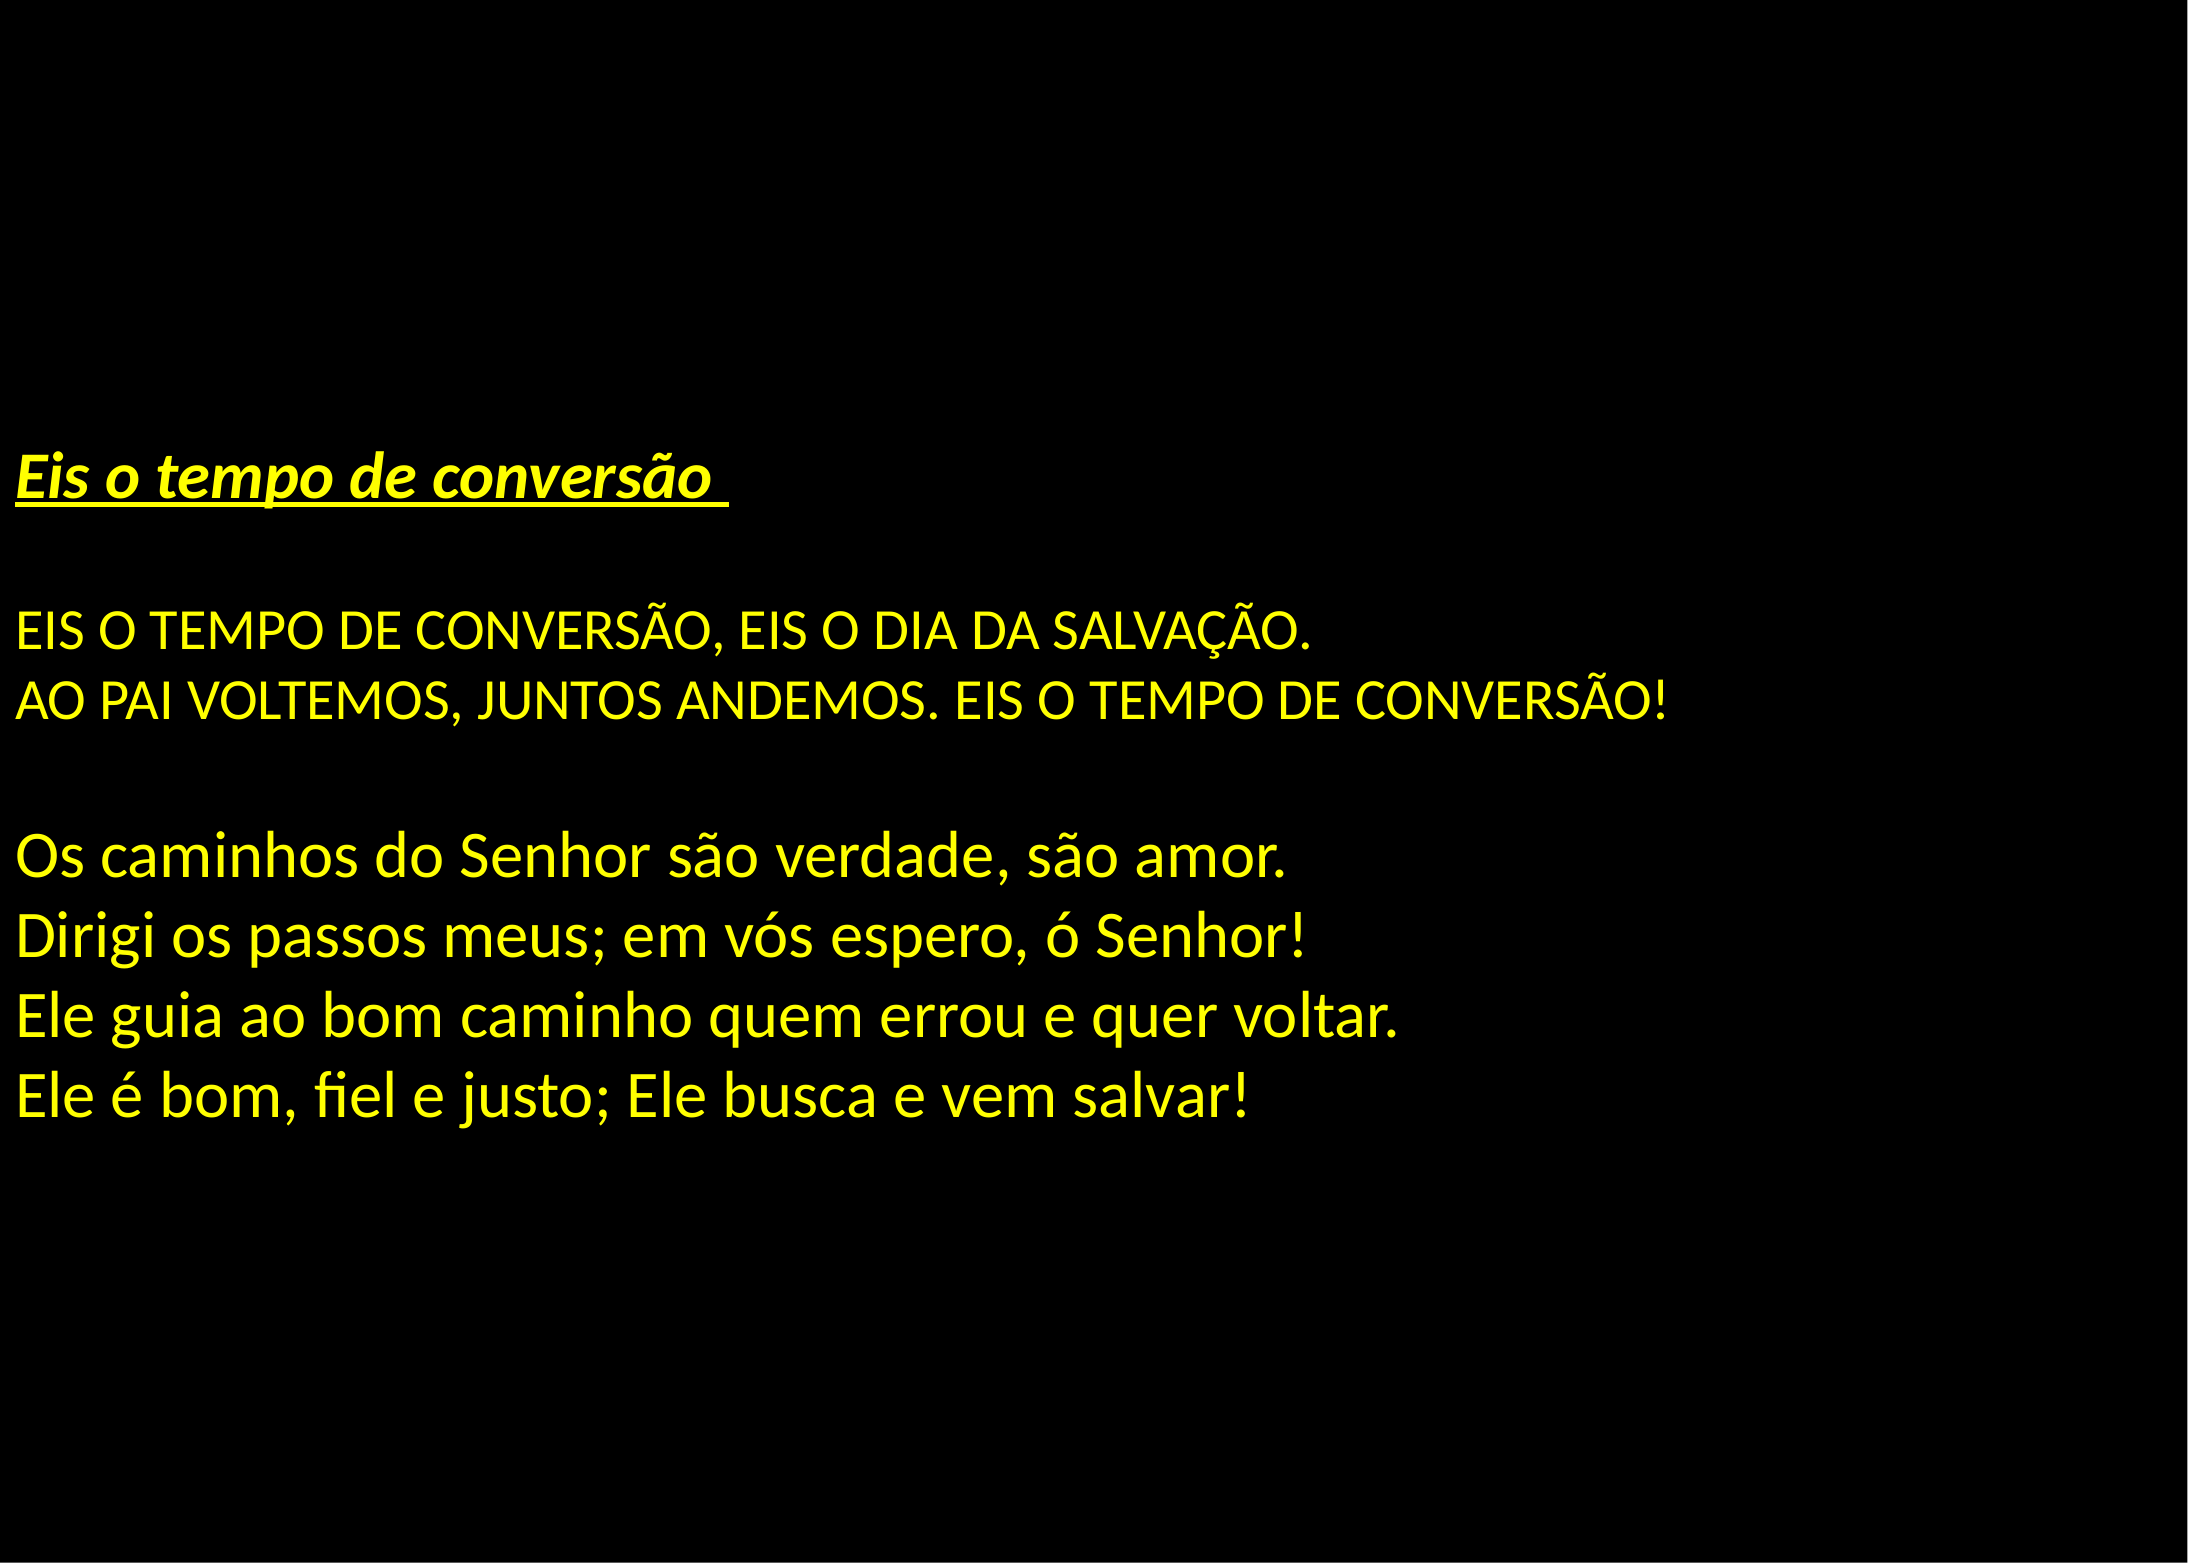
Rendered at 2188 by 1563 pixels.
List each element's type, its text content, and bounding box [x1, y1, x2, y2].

title Eis o tempo de conversão EIS O TEMPO DE CONVERSÃO, EIS O DIA DA SALVAÇÃO. AO PAI VOLTEMOS, JUNTOS ANDEMOS. EIS O TEMPO DE CONVERSÃO! Os caminhos do Senhor são verdade, são amor. Dirigi os passos meus; em vós espero, ó Senhor! Ele guia ao bom caminho quem errou e quer voltar. Ele é bom, fiel e justo; Ele busca e vem salvar! [0, 0, 2188, 1563]
